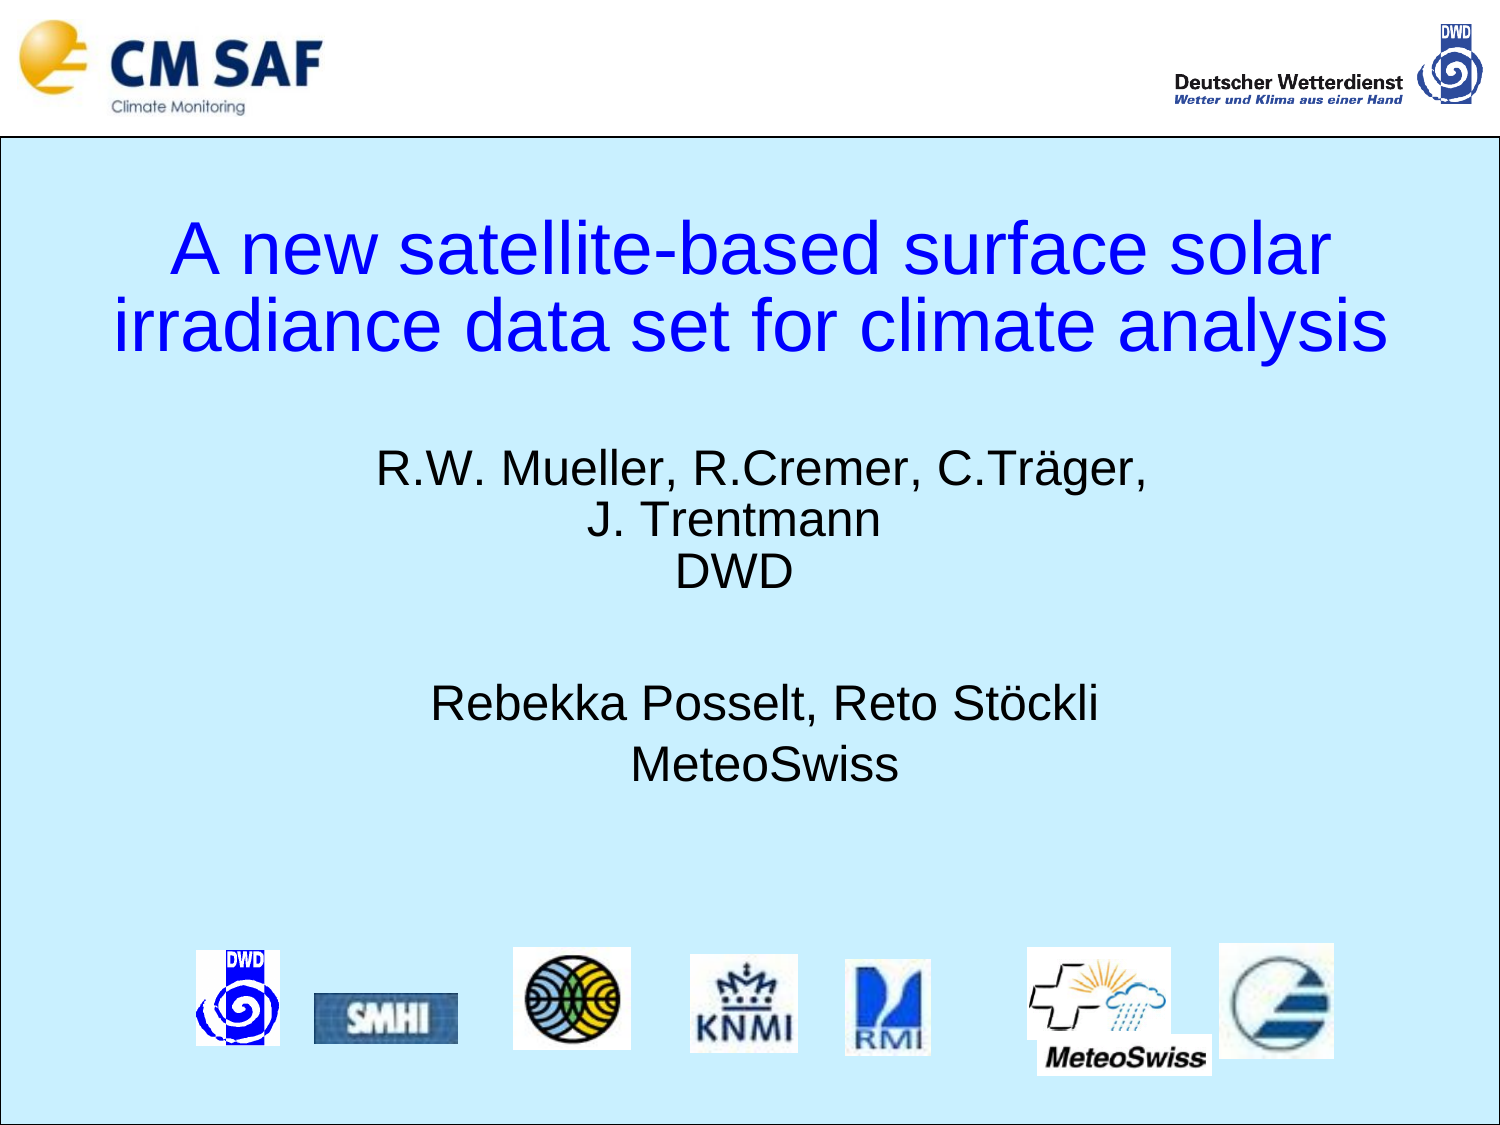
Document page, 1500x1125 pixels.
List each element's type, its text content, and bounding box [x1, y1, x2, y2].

text_box R.W. Mueller, R.Cremer, C.Träger, J. Trentmann DWD [242, 444, 1227, 693]
picture [314, 993, 458, 1044]
picture [1175, 24, 1483, 104]
picture [17, 19, 325, 117]
picture [513, 947, 631, 1051]
title A new satellite-based surface solar irradiance data set for climate analysis [110, 148, 1393, 433]
picture [1219, 943, 1334, 1059]
picture [196, 950, 280, 1046]
picture [690, 954, 798, 1053]
picture [1027, 947, 1212, 1076]
picture [845, 959, 931, 1056]
text_box Rebekka Posselt, Reto Stöckli MeteoSwiss [372, 668, 1158, 798]
